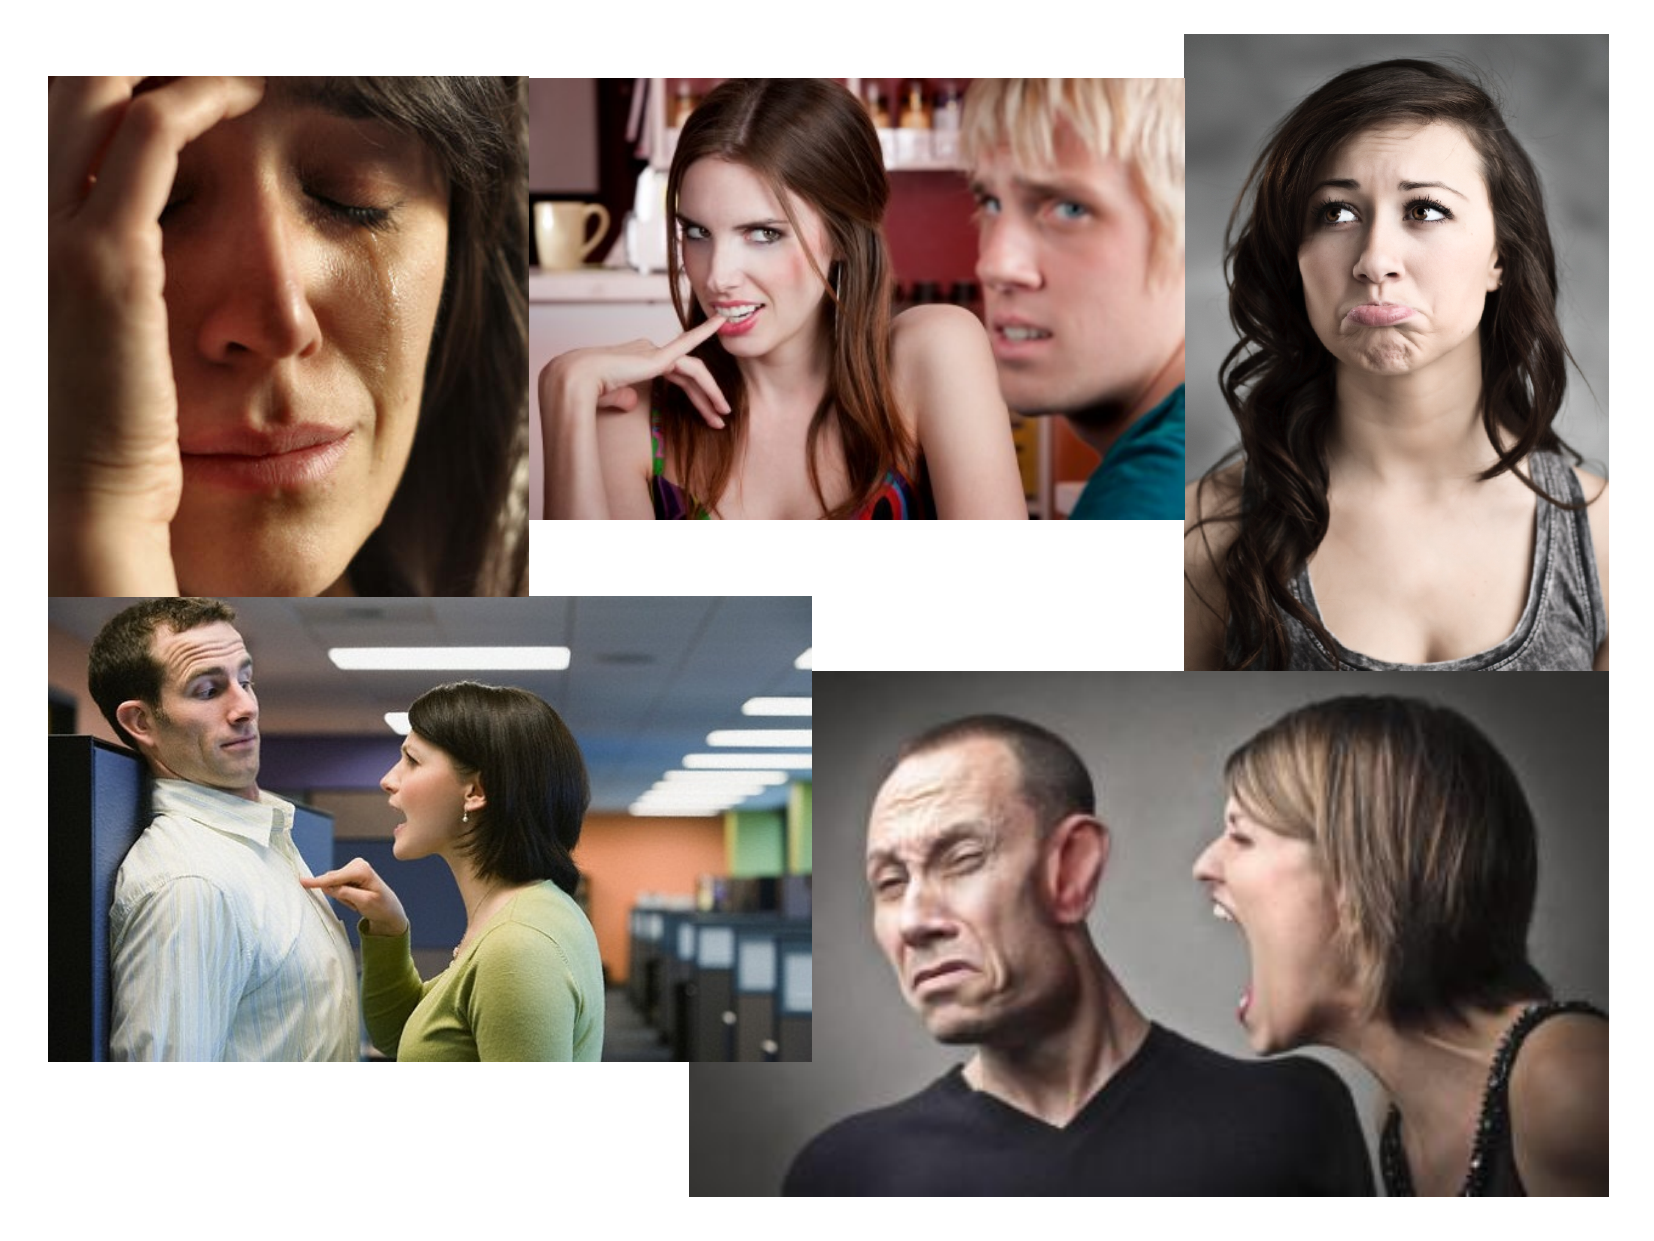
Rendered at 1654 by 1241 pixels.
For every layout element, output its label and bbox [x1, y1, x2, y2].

picture [48, 34, 1609, 1197]
